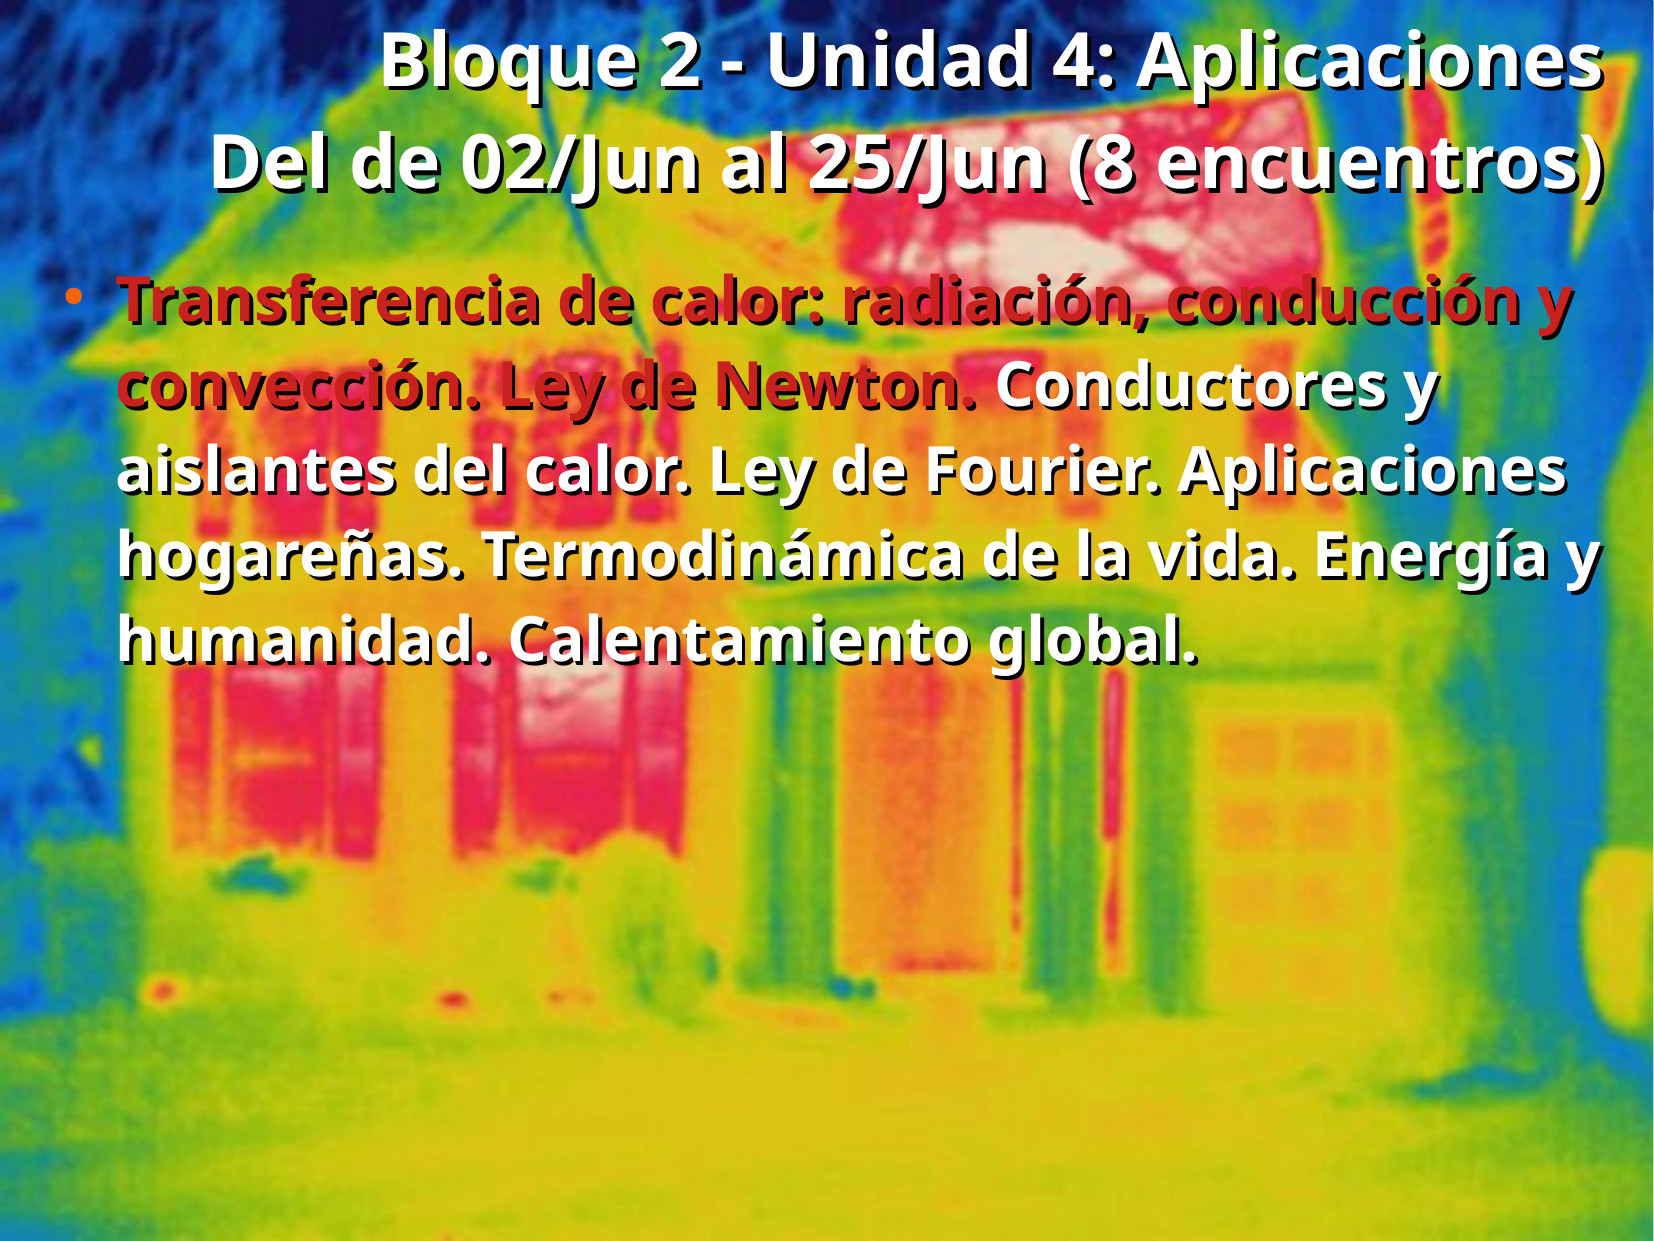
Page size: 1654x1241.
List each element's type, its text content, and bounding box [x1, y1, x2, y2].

title Bloque 2 - Unidad 4: Aplicaciones Del de 02/Jun al 25/Jun (8 encuentros) [45, 0, 1606, 240]
picture [0, 0, 1654, 1241]
list Transferencia de calor: radiación, conducción y convección. Ley de Newton. Conductores y aislantes del calor. Ley de Fourier. Aplicaciones hogareñas. Termodinámica de la vida. Energía y humanidad. Calentamiento global. [45, 255, 1606, 1156]
